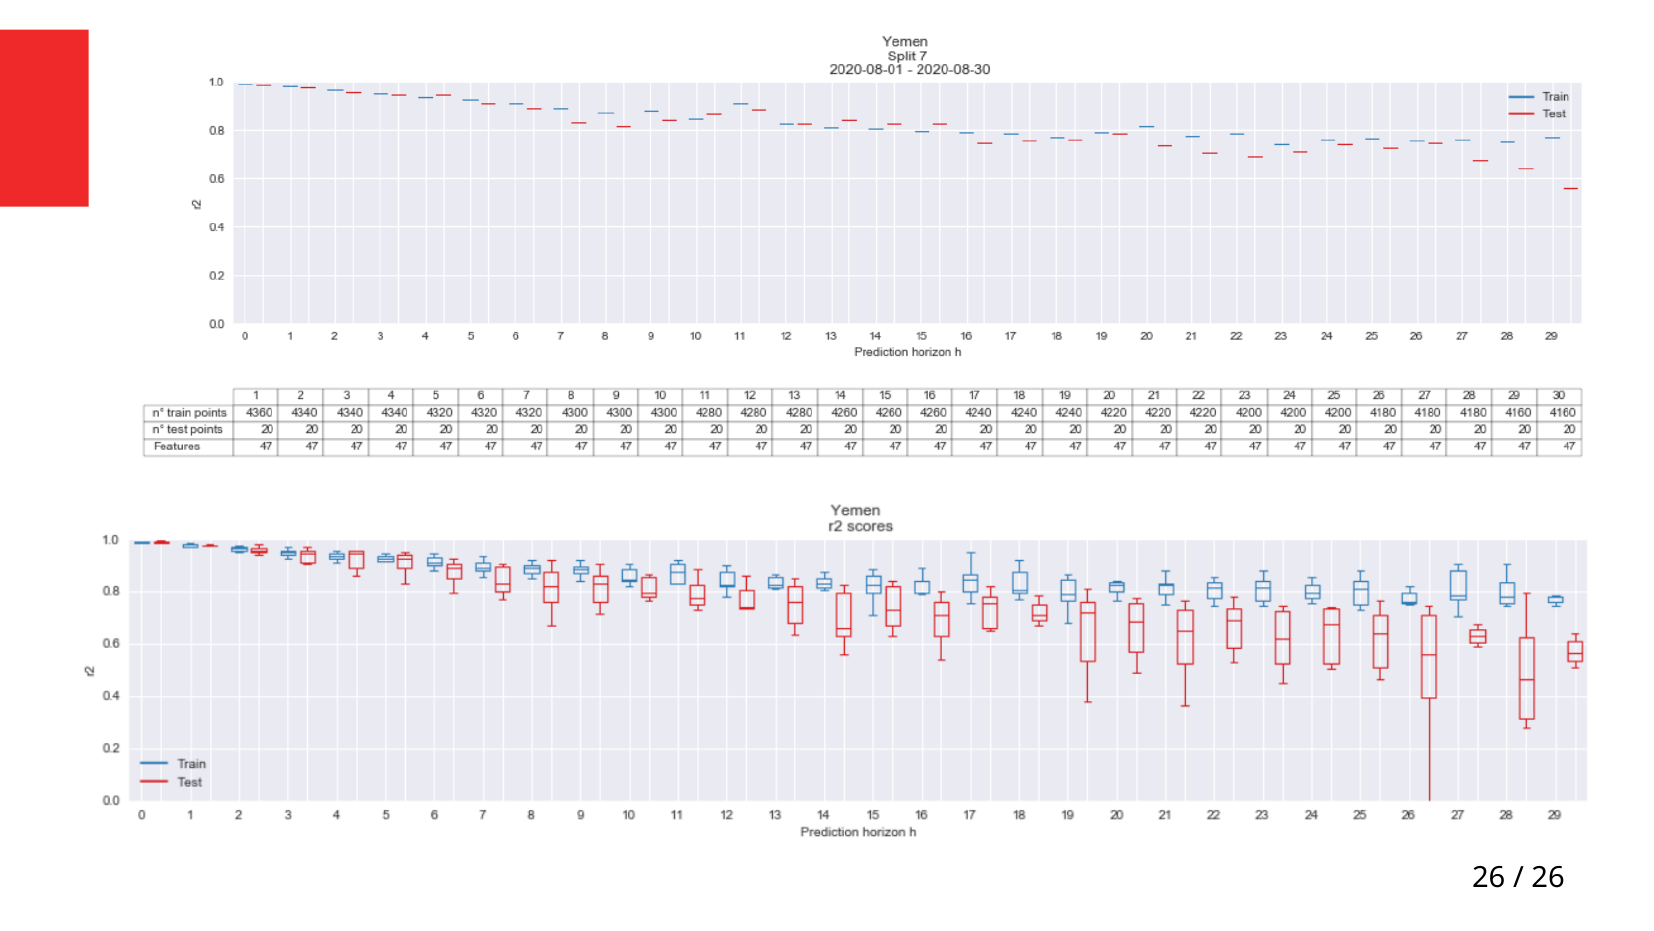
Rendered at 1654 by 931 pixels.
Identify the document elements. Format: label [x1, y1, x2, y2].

picture [136, 29, 1595, 474]
picture [64, 490, 1625, 857]
